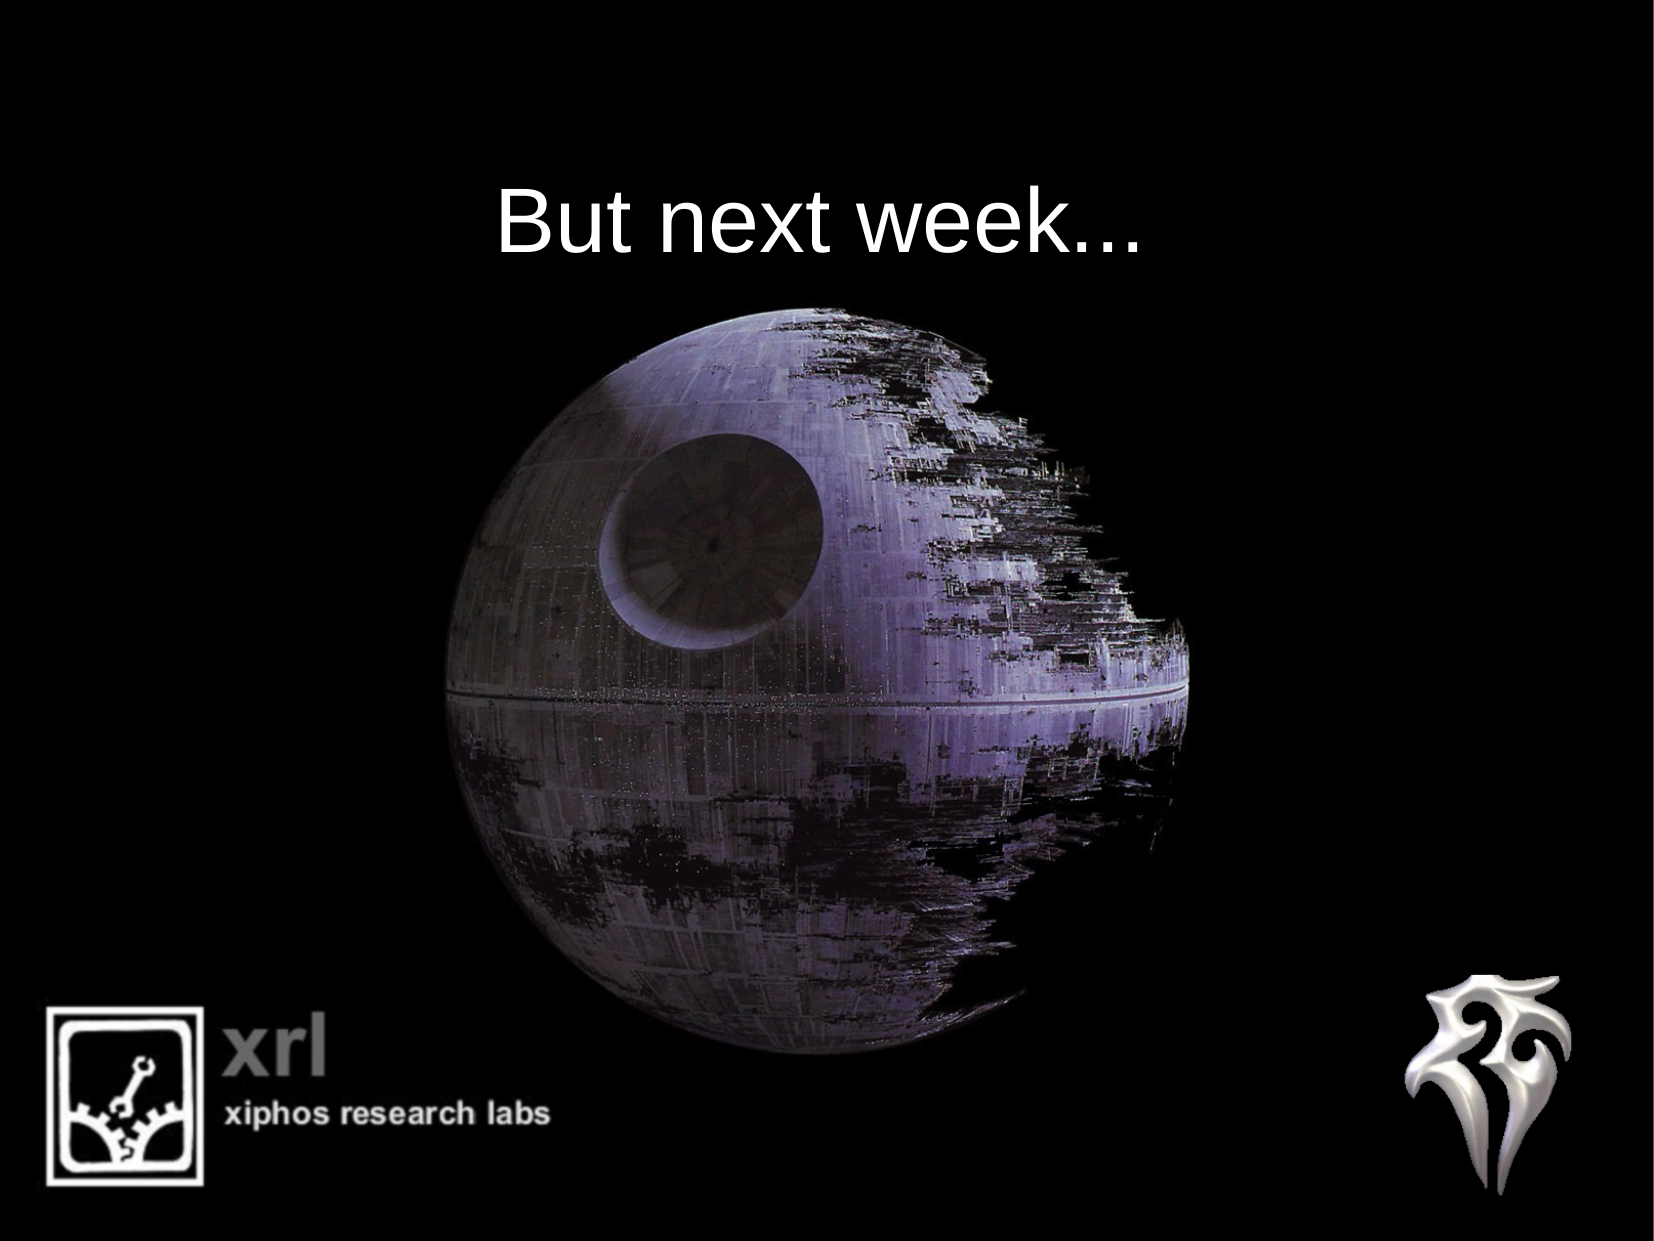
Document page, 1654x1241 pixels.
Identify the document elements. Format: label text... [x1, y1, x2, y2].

picture [0, 0, 1654, 1241]
title But next week... [135, 117, 1506, 325]
